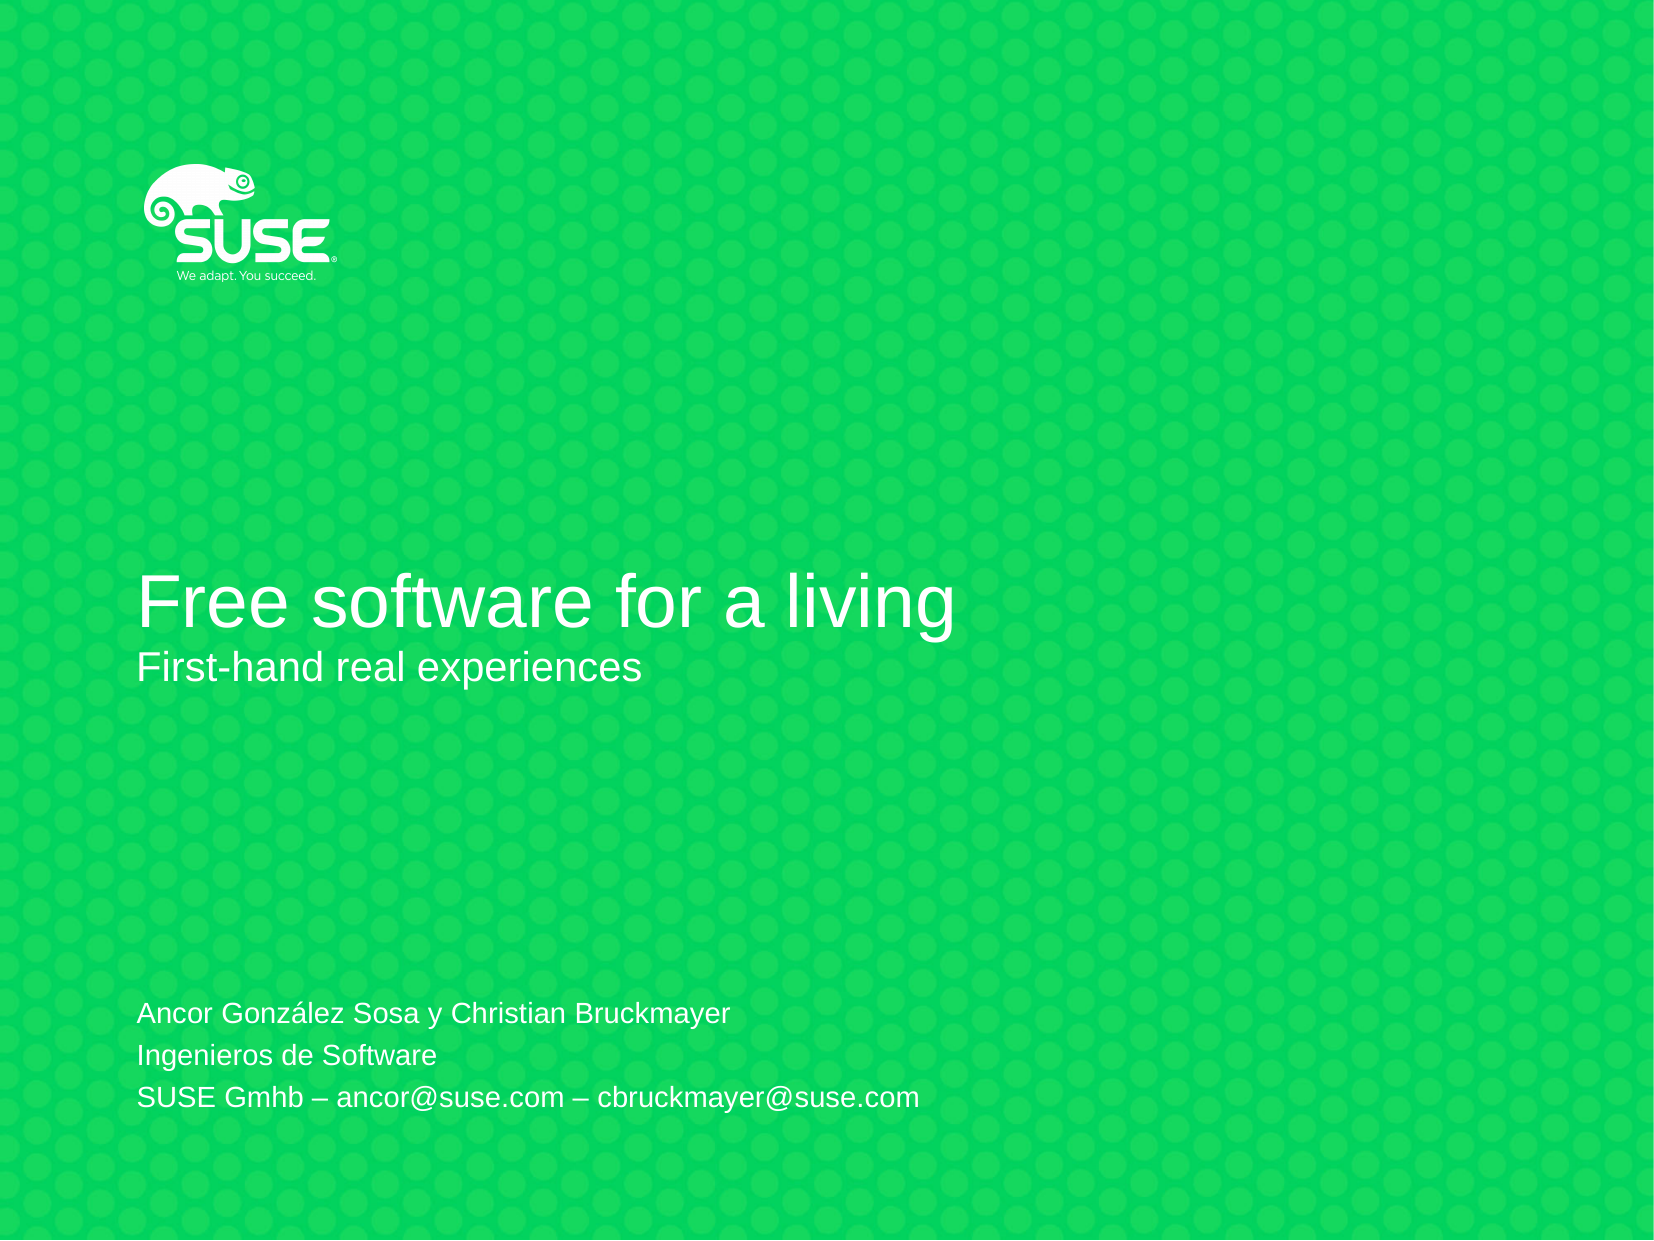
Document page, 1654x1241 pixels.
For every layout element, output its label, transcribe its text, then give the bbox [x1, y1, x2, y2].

subtitle Ancor González Sosa y Christian Bruckmayer Ingenieros de Software SUSE Gmhb – ancor@suse.com – cbruckmayer@suse.com [121, 990, 1141, 1233]
title Free software for a living First-hand real experiences [121, 296, 1531, 691]
picture [0, 0, 1654, 1240]
